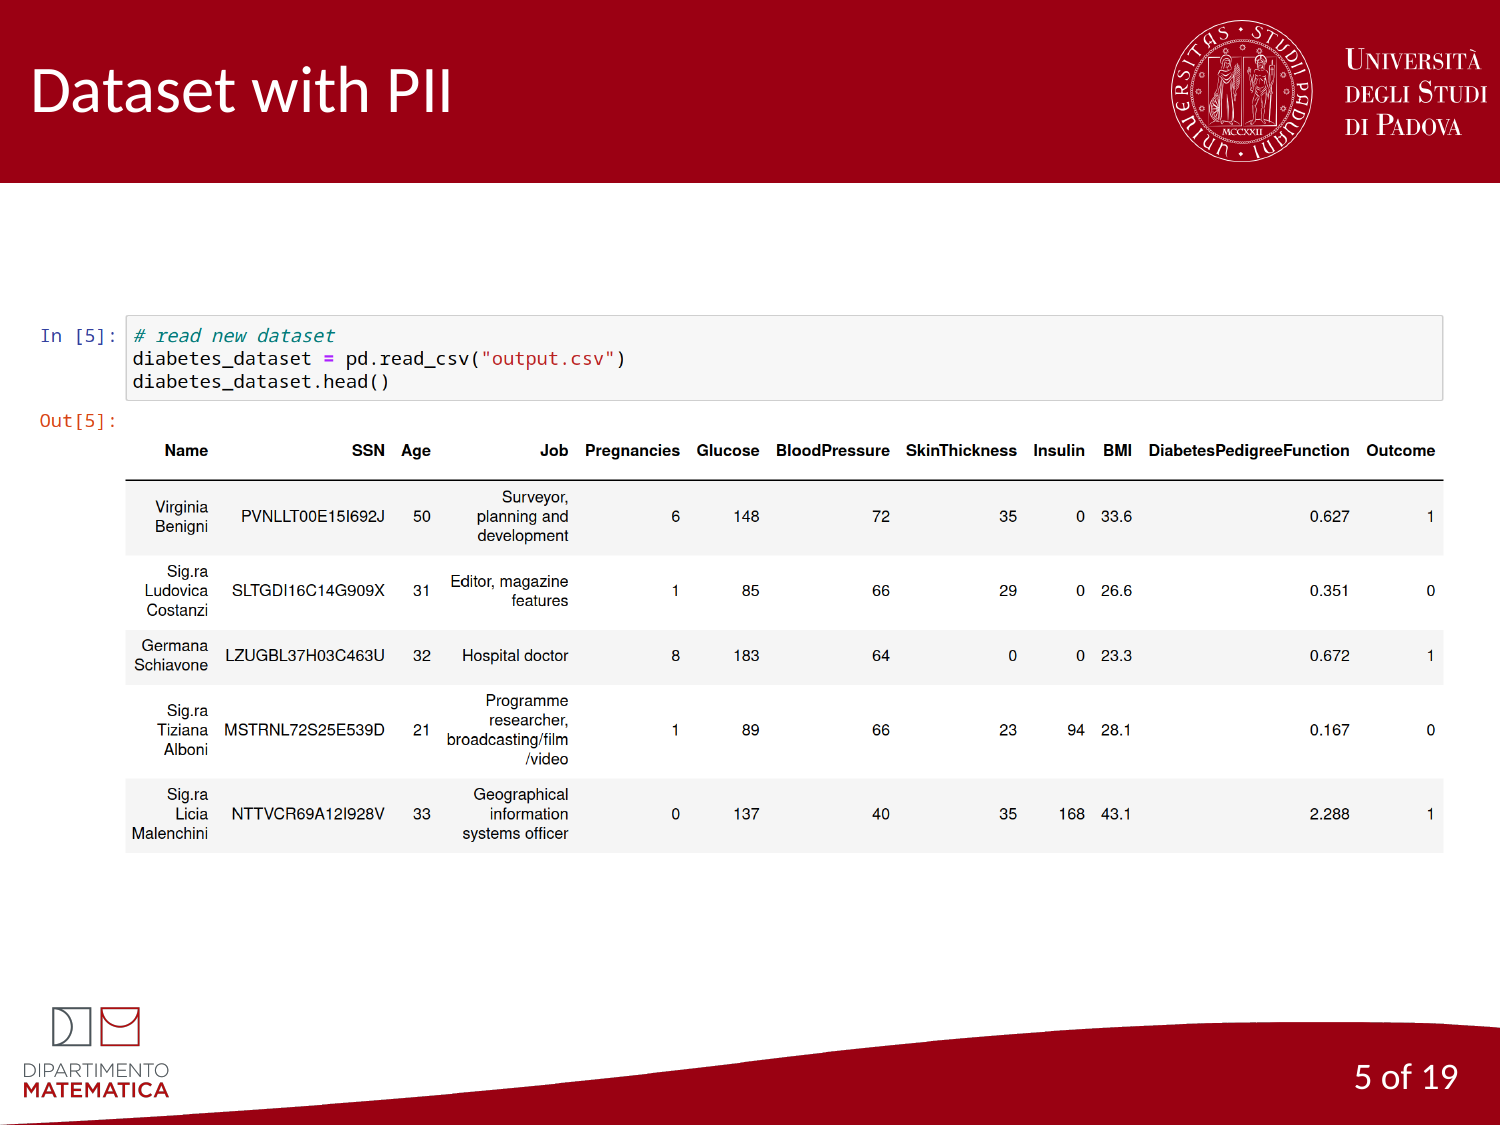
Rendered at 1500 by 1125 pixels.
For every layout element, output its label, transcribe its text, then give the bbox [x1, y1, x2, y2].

picture [15, 303, 1470, 862]
title Dataset with PII [0, 0, 1159, 183]
picture [1171, 20, 1487, 162]
slide_number <number> of 19 [1136, 1044, 1474, 1104]
picture [0, 1007, 1500, 1125]
